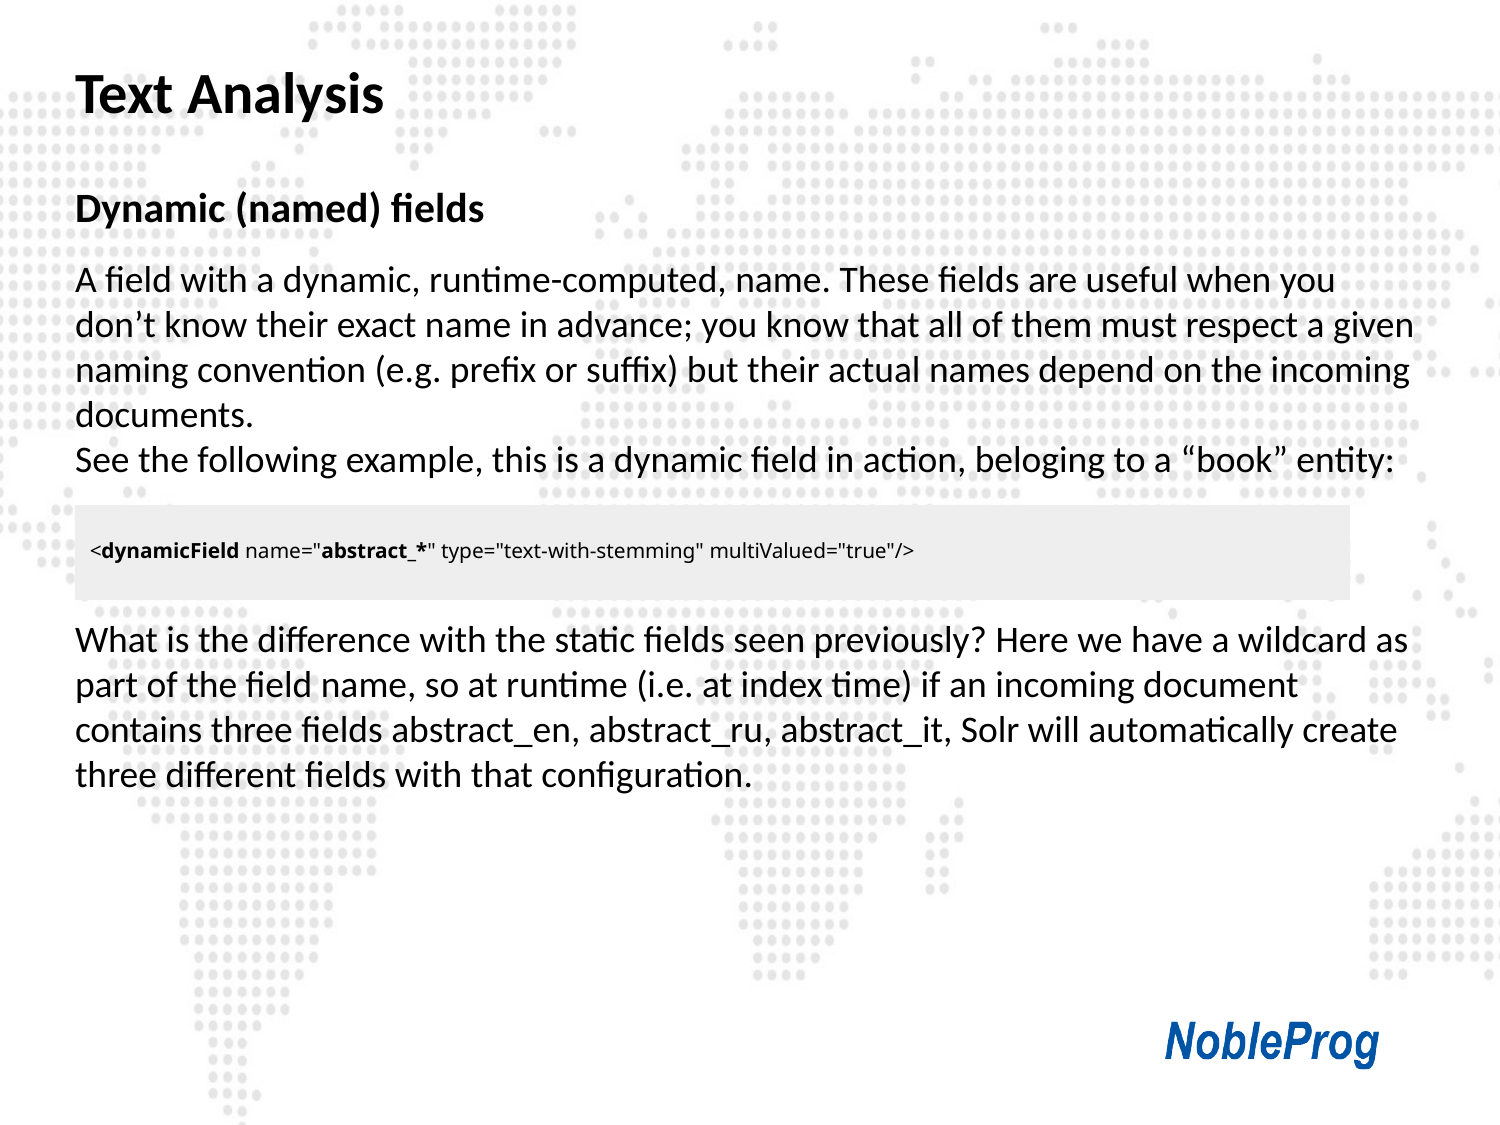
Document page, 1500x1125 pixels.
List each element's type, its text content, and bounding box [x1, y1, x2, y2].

text_box <dynamicField name="abstract_*" type="text-with-stemming" multiValued="true"/> [74, 505, 1350, 600]
text_box A field with a dynamic, runtime-computed, name. These fields are useful when you don’t know their exact name in advance; you know that all of them must respect a given naming convention (e.g. prefix or suffix) but their actual names depend on the incoming documents. See the following example, this is a dynamic field in action, beloging to a “book” entity: What is the difference with the static fields seen previously? Here we have a wildcard as part of the field name, so at runtime (i.e. at index time) if an incoming document contains three fields abstract_en, abstract_ru, abstract_it, Solr will automatically create three different fields with that configuration. [75, 255, 1425, 993]
picture [0, 0, 1500, 1125]
text_box Text Analysis [75, 55, 1425, 180]
text_box Dynamic (named) fields [75, 180, 1425, 255]
